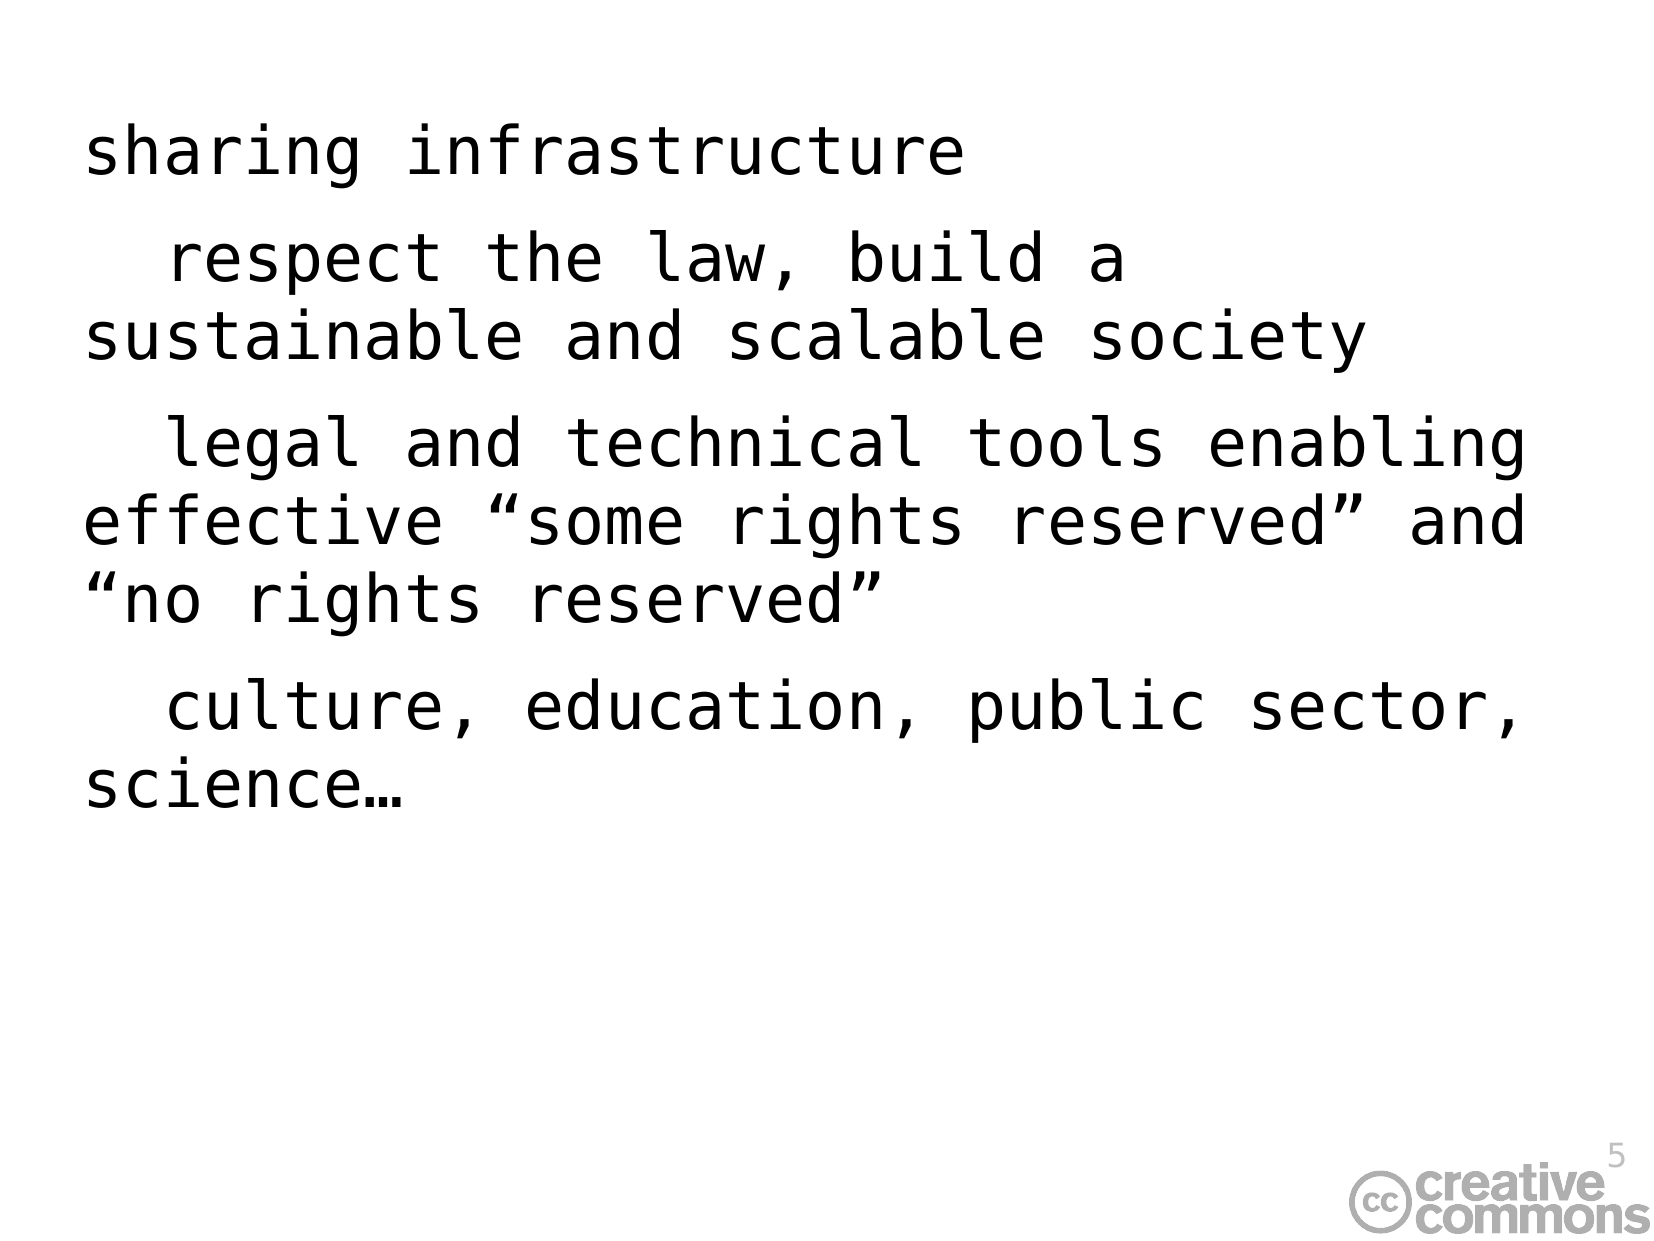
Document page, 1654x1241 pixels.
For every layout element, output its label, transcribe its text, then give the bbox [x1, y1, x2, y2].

list sharing infrastructure respect the law, build a sustainable and scalable society legal and technical tools enabling effective “some rights reserved” and “no rights reserved” culture, education, public sector, science… [82, 112, 1571, 1146]
picture [1349, 1162, 1650, 1234]
